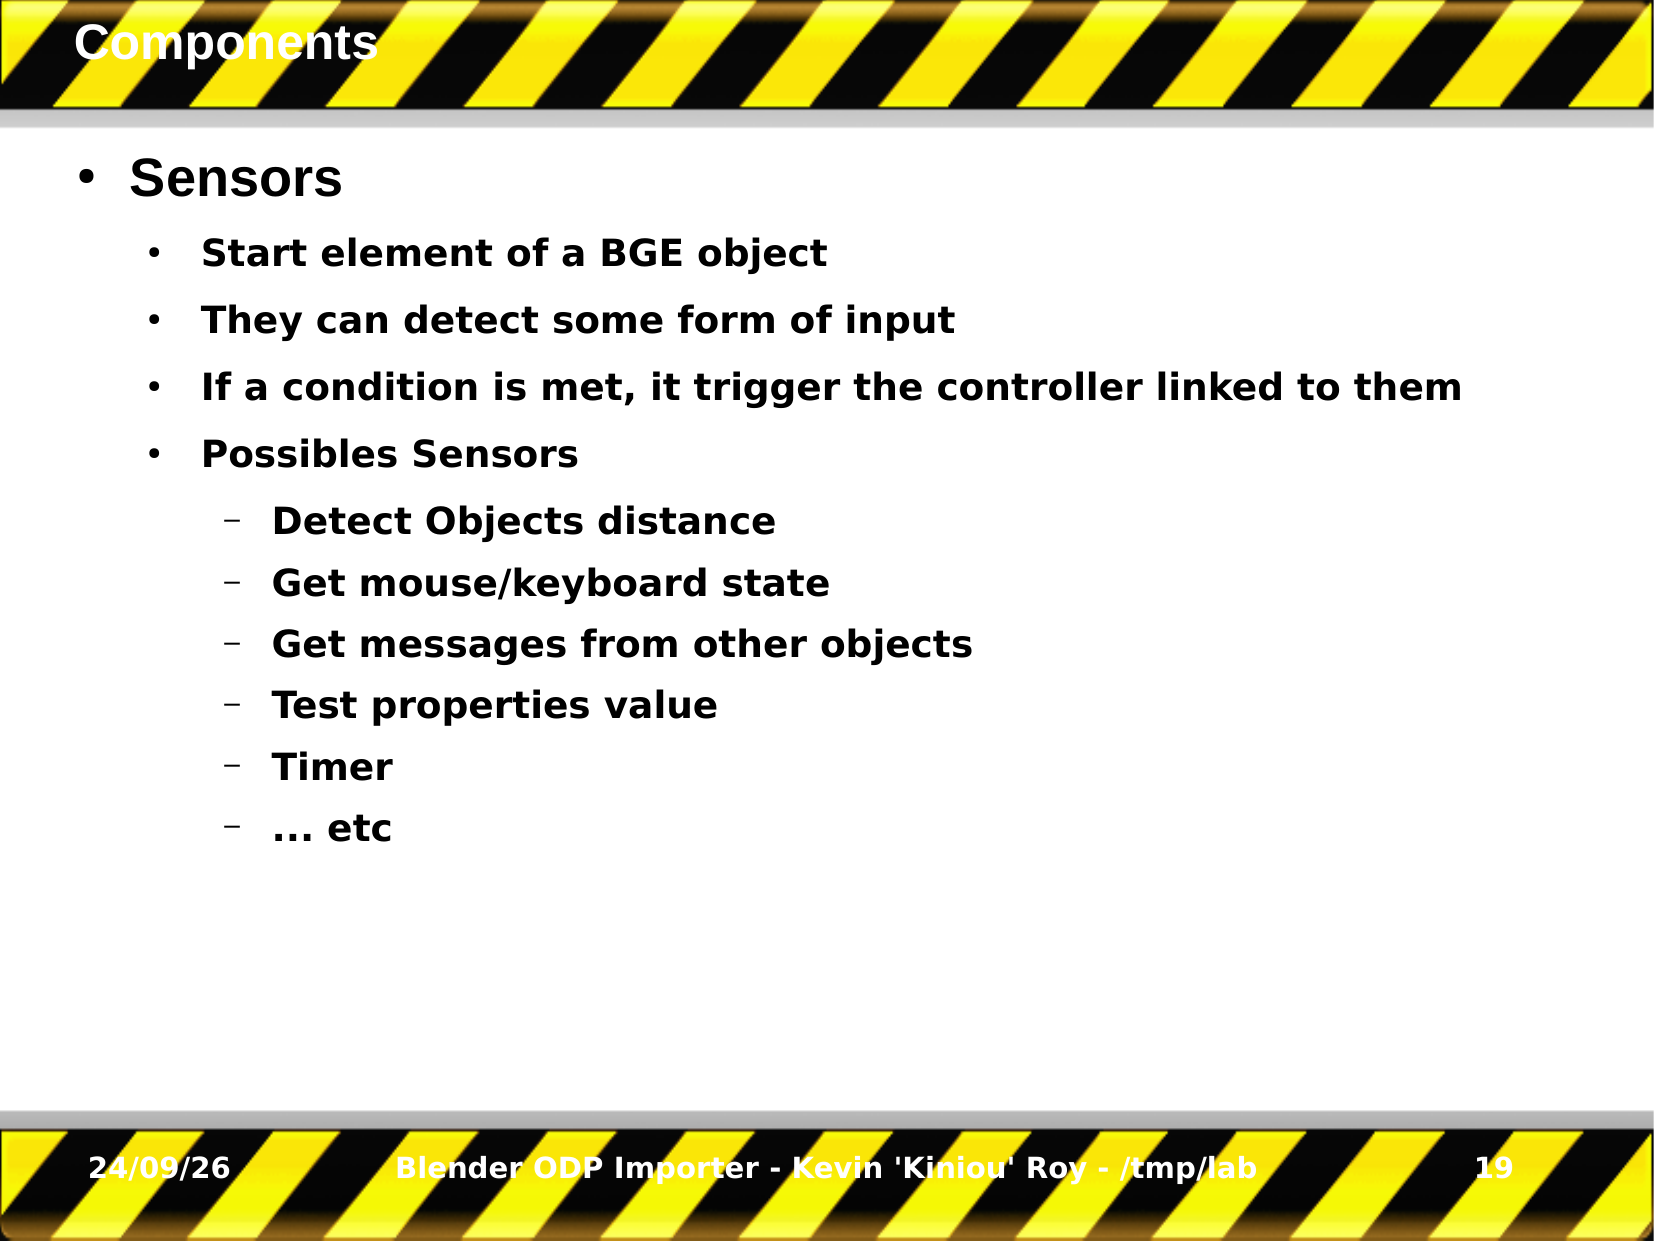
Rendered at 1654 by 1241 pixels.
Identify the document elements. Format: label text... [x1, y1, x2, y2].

list Sensors Start element of a BGE object They can detect some form of input If a condition is met, it trigger the controller linked to them Possibles Sensors Detect Objects distance Get mouse/keyboard state Get messages from other objects Test properties value Timer ... etc [59, 147, 1595, 1106]
title Components [73, 14, 1580, 109]
picture [0, 0, 1654, 1241]
